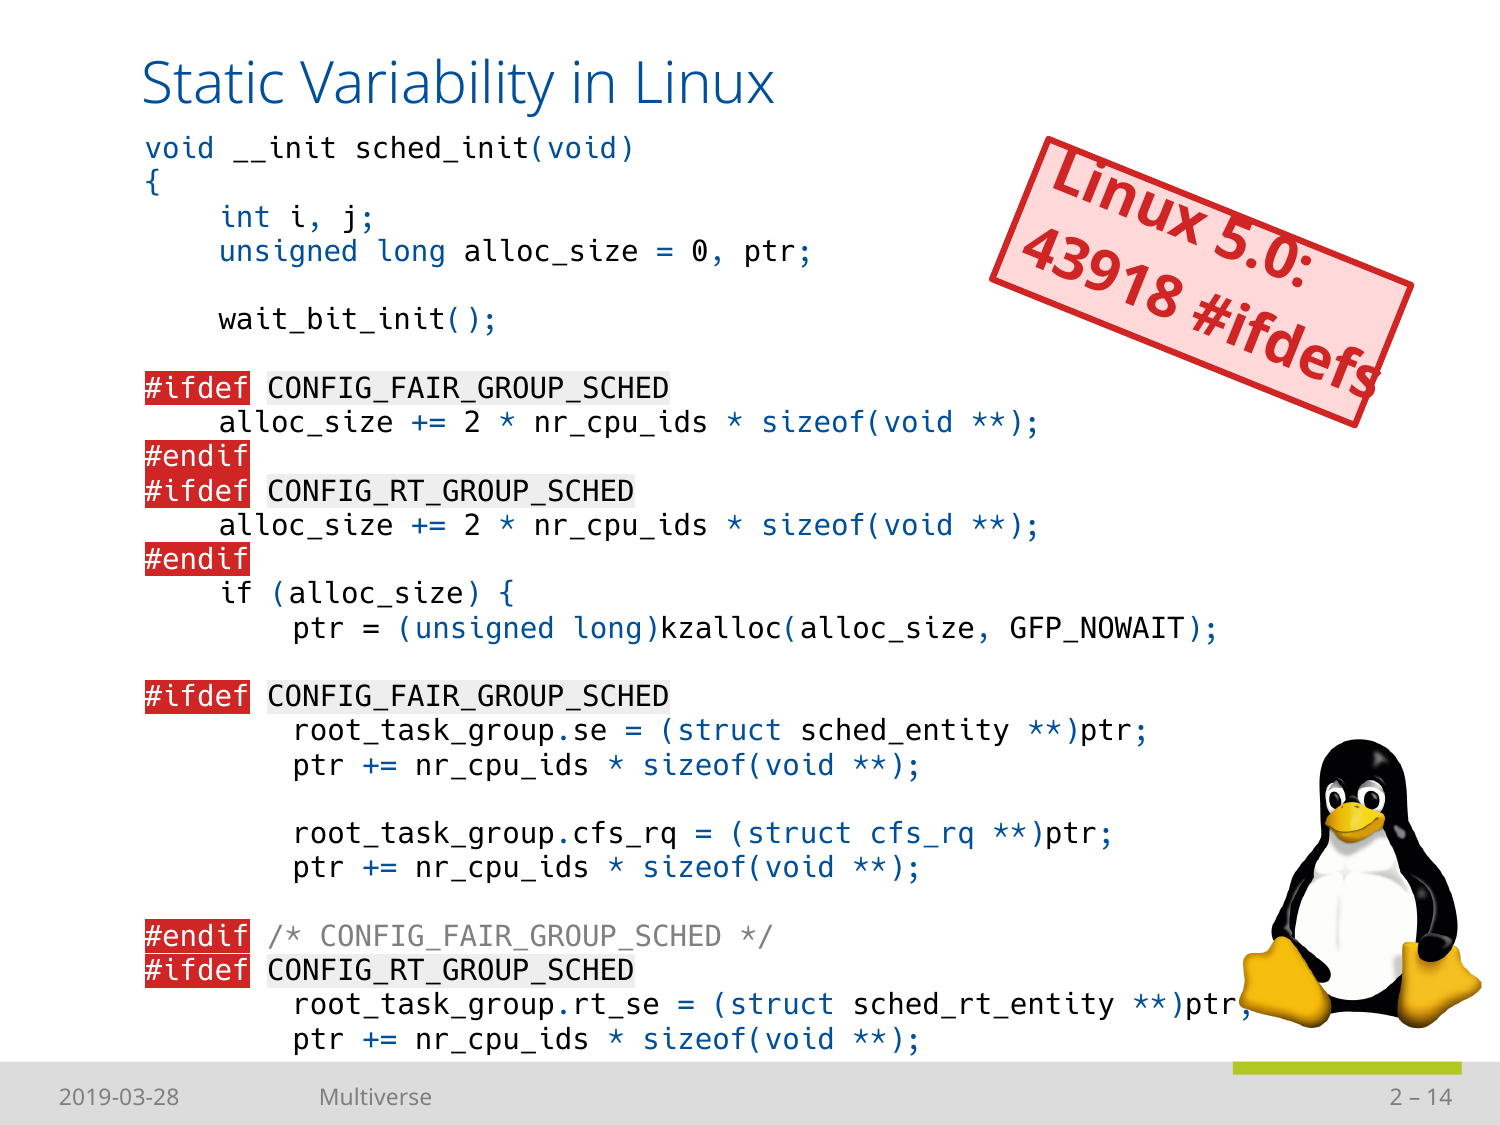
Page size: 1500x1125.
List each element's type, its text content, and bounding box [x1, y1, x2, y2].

title Static Variability in Linux [141, 41, 1223, 101]
picture [1222, 720, 1495, 1041]
text_box void __init sched_init(void) { int i, j; unsigned long alloc_size = 0, ptr; wait_bit_init(); #ifdef CONFIG_FAIR_GROUP_SCHED alloc_size += 2 * nr_cpu_ids * sizeof(void **); #endif #ifdef CONFIG_RT_GROUP_SCHED alloc_size += 2 * nr_cpu_ids * sizeof(void **); #endif if (alloc_size) { ptr = (unsigned long)kzalloc(alloc_size, GFP_NOWAIT); #ifdef CONFIG_FAIR_GROUP_SCHED root_task_group.se = (struct sched_entity **)ptr; ptr += nr_cpu_ids * sizeof(void **); root_task_group.cfs_rq = (struct cfs_rq **)ptr; ptr += nr_cpu_ids * sizeof(void **); #endif /* CONFIG_FAIR_GROUP_SCHED */ #ifdef CONFIG_RT_GROUP_SCHED root_task_group.rt_se = (struct sched_rt_entity **)ptr; ptr += nr_cpu_ids * sizeof(void **); [129, 124, 1270, 1064]
text_box Linux 5.0: 43918 #ifdefs [992, 139, 1412, 426]
